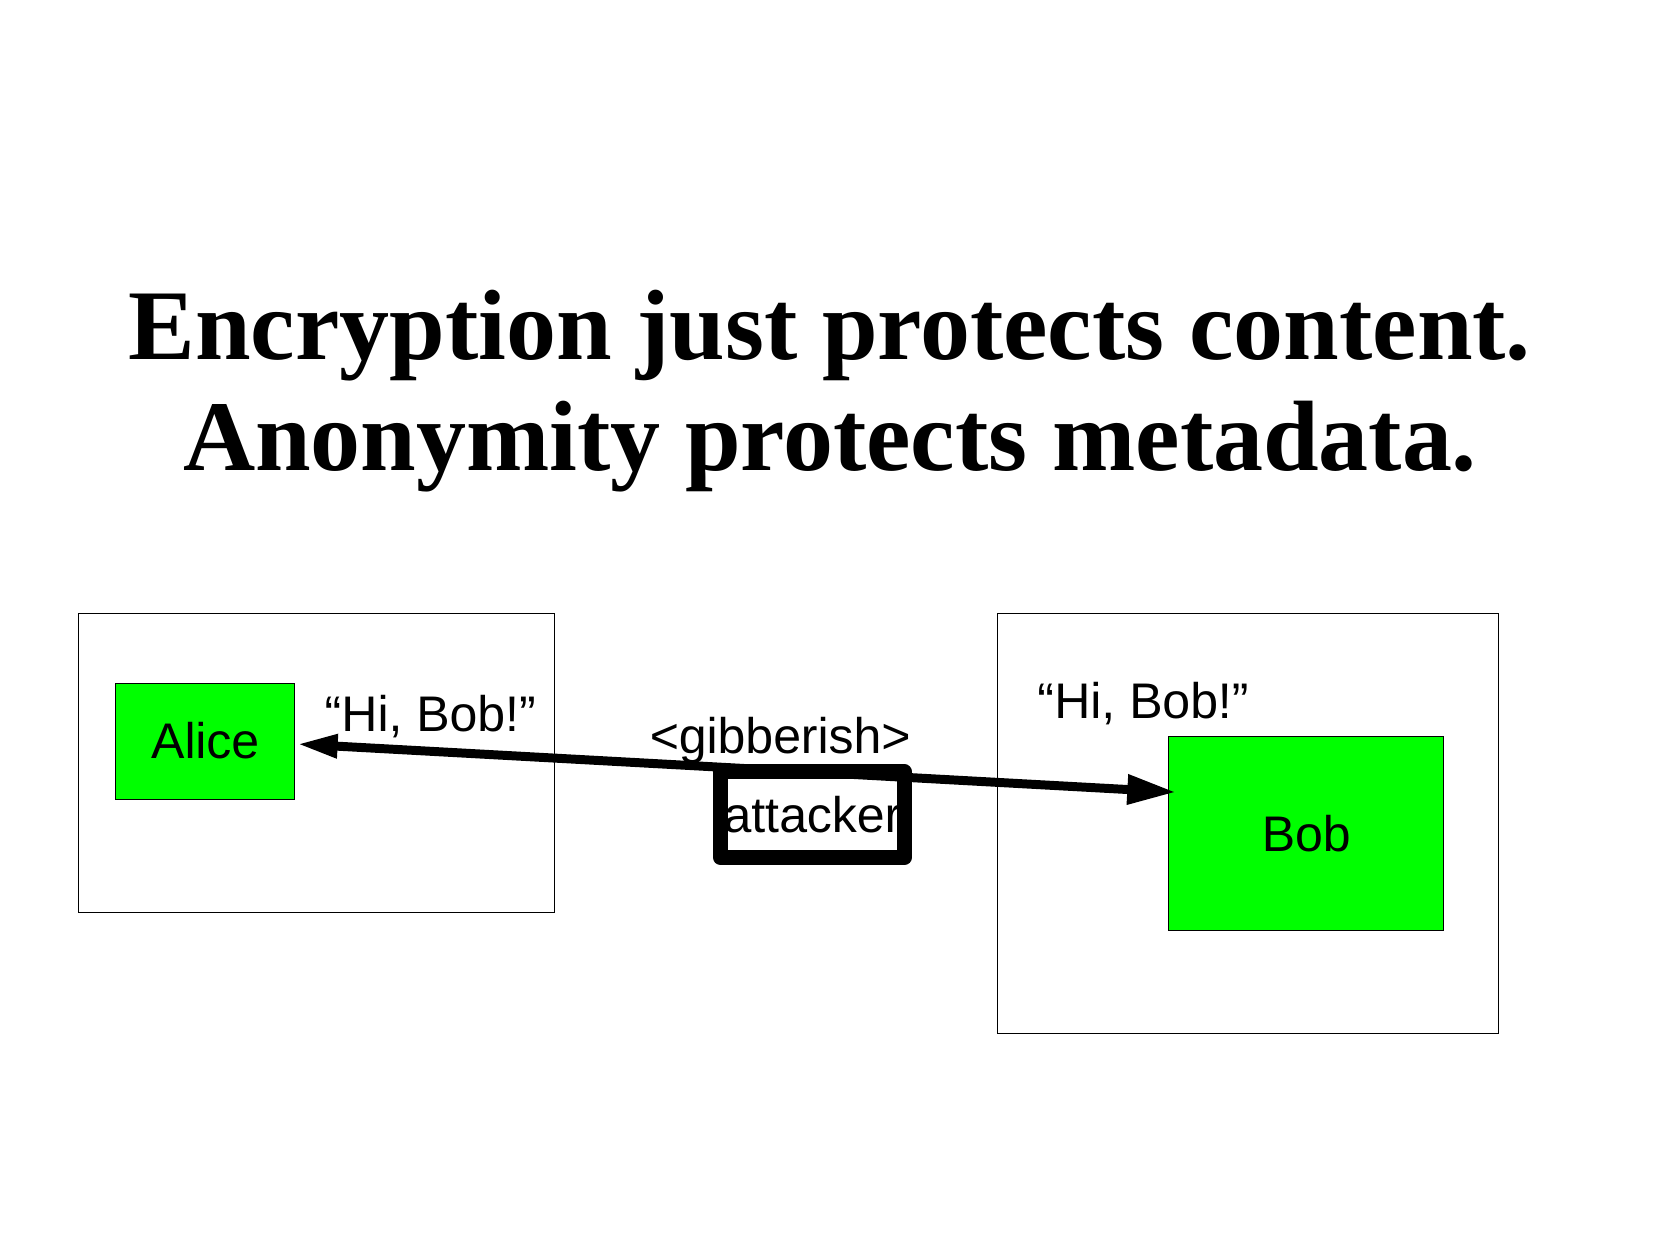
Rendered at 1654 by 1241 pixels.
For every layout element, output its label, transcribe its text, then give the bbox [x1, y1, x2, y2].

text_box <gibberish> [634, 701, 926, 773]
text_box Alice [115, 683, 295, 800]
text_box attacker [720, 771, 905, 858]
text_box “Hi, Bob!” [1022, 665, 1272, 738]
title Encryption just protects content. Anonymity protects metadata. [85, 159, 1576, 493]
text_box “Hi, Bob!” [309, 678, 560, 750]
text_box Bob [1168, 736, 1444, 931]
